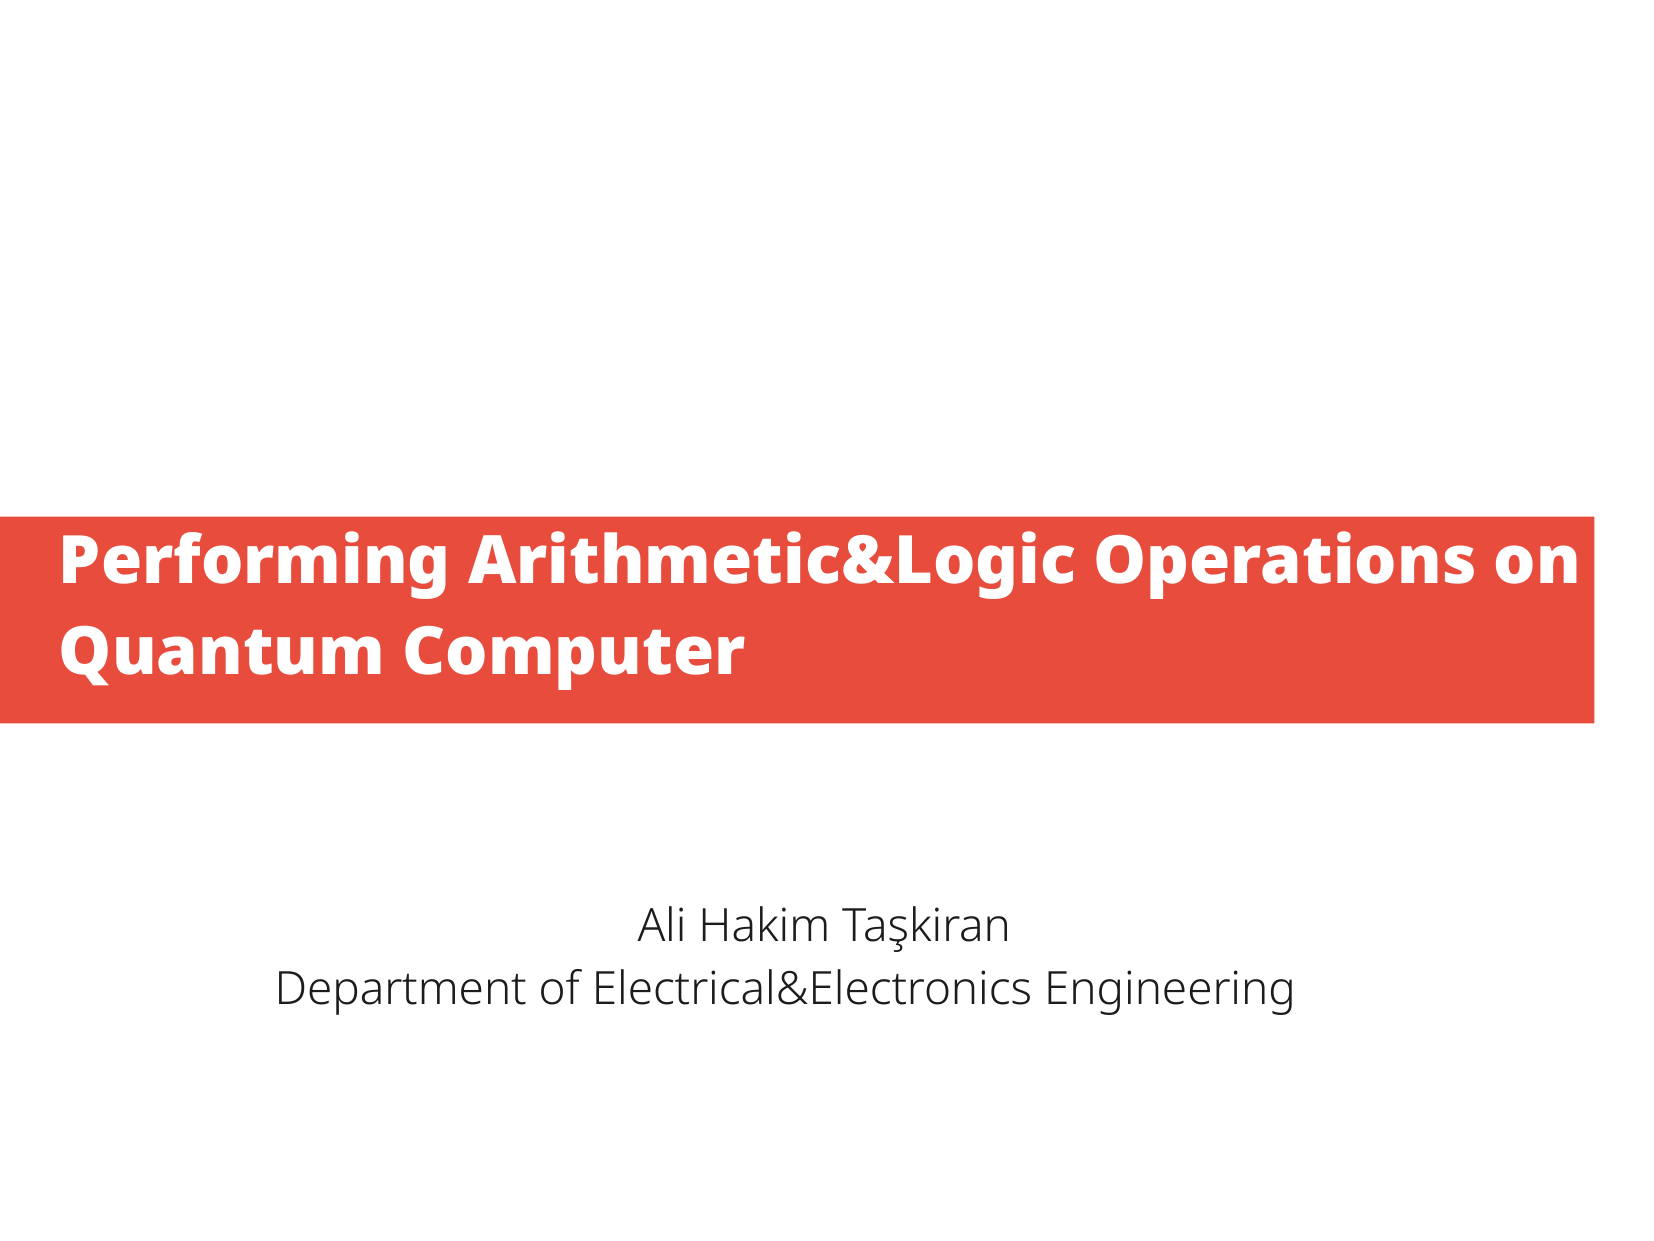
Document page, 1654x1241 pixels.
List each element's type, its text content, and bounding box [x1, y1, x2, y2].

subtitle Ali Hakim Taşkiran Department of Electrical&Electronics Engineering [88, 767, 1595, 1182]
title Performing Arithmetic&Logic Operations on Quantum Computer [59, 546, 1595, 694]
